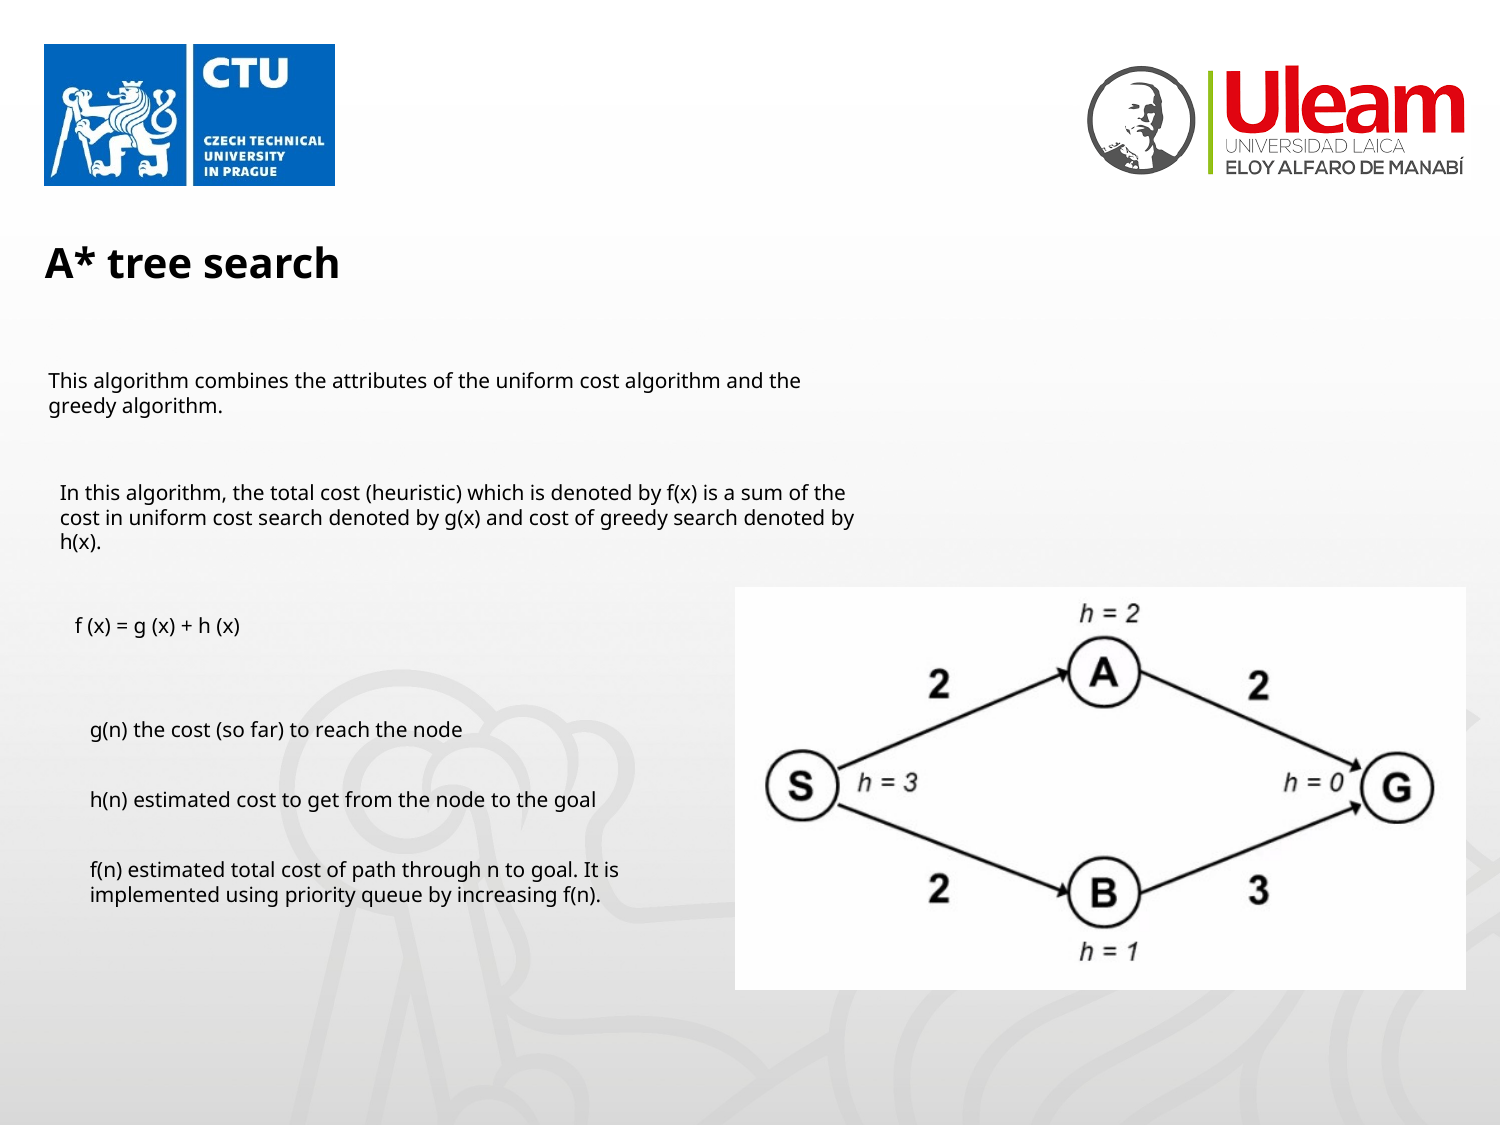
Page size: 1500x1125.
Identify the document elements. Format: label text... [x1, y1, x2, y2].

text_box f (x) = g (x) + h (x) [60, 605, 289, 646]
text_box This algorithm combines the attributes of the uniform cost algorithm and the greedy algorithm. [33, 360, 886, 425]
title A* tree search [30, 229, 751, 346]
text_box g(n) the cost (so far) to reach the node h(n) estimated cost to get from the node to the goal f(n) estimated total cost of path through n to goal. It is implemented using priority queue by increasing f(n). [75, 708, 676, 985]
picture [0, 0, 1500, 1125]
text_box In this algorithm, the total cost (heuristic) which is denoted by f(x) is a sum of the cost in uniform cost search denoted by g(x) and cost of greedy search denoted by h(x). [45, 471, 889, 562]
